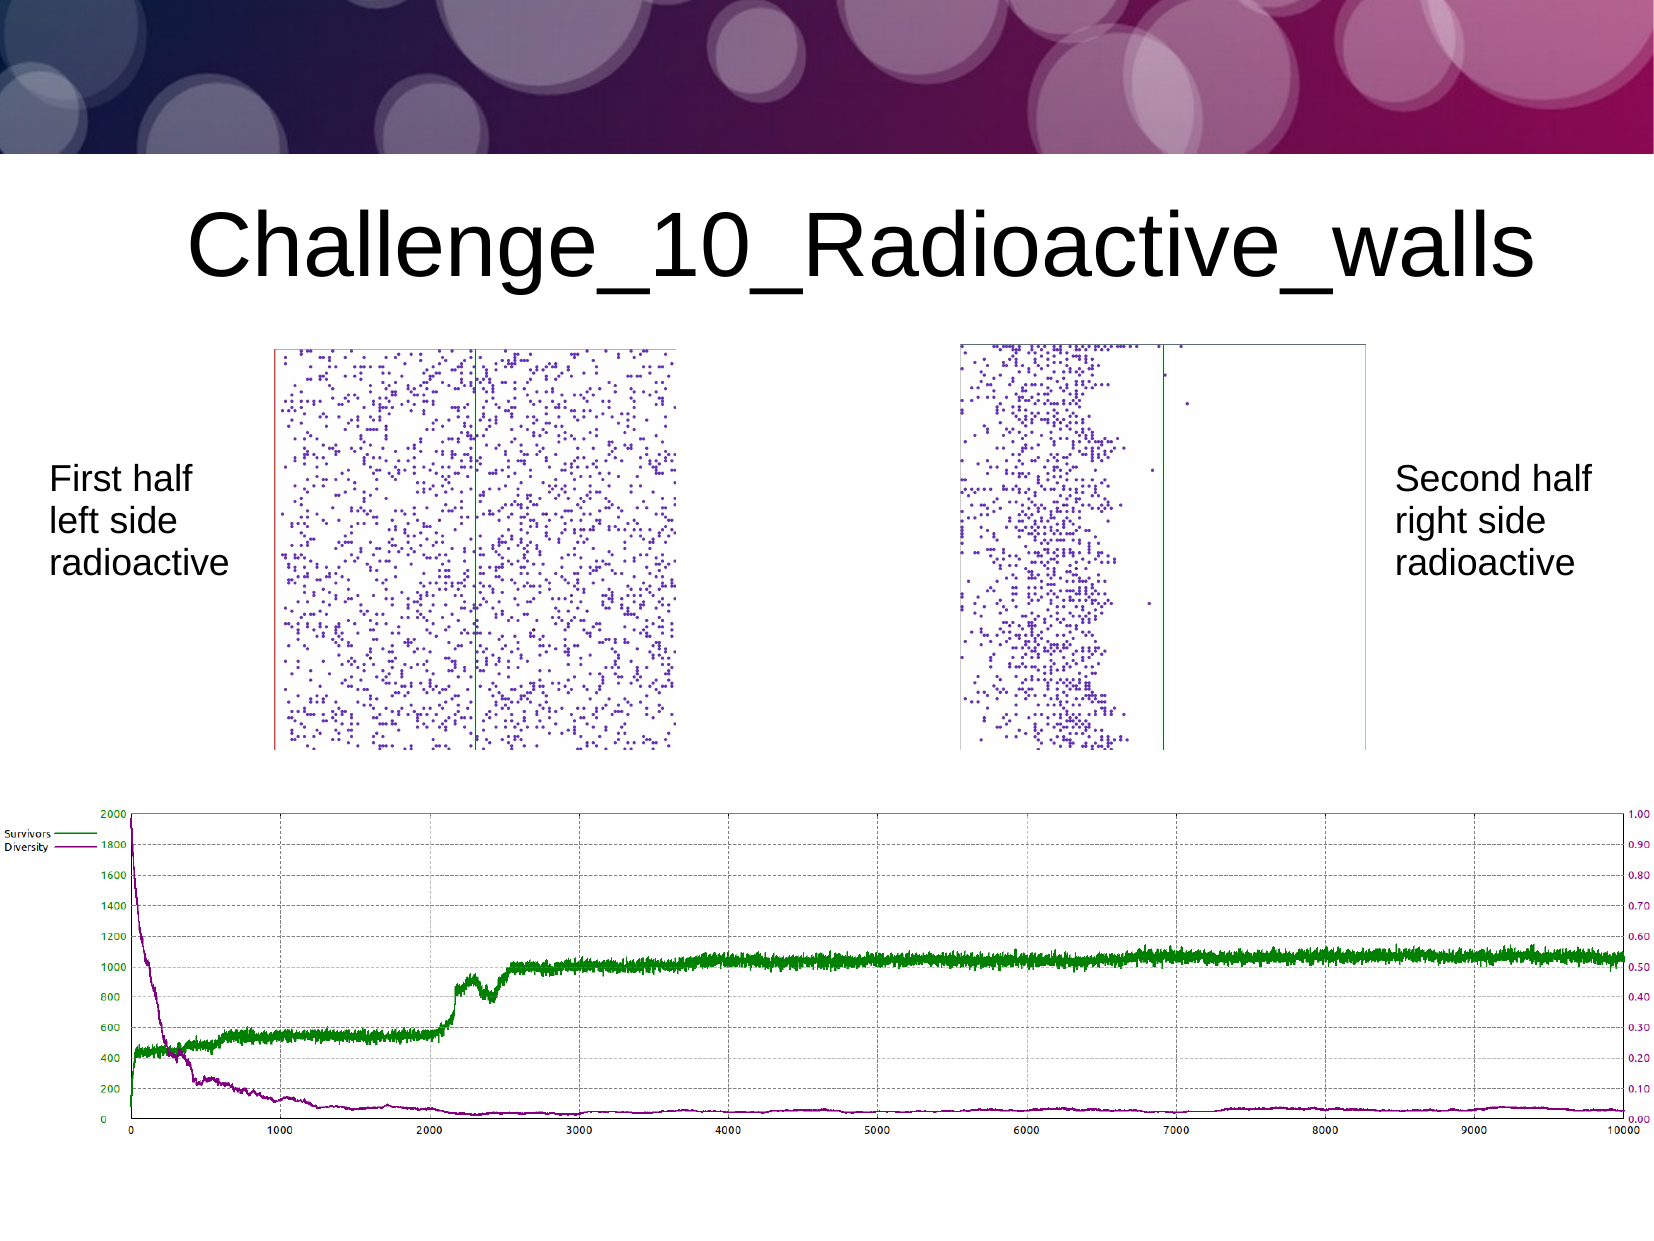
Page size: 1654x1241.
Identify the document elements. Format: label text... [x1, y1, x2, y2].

picture [0, 809, 1654, 1141]
title Challenge_10_Radioactive_walls [82, 142, 1571, 348]
text_box Second half right side radioactive [1380, 450, 1636, 633]
picture [960, 344, 1366, 751]
picture [0, 0, 1654, 154]
text_box First half left side radioactive [34, 450, 256, 633]
picture [274, 349, 676, 751]
